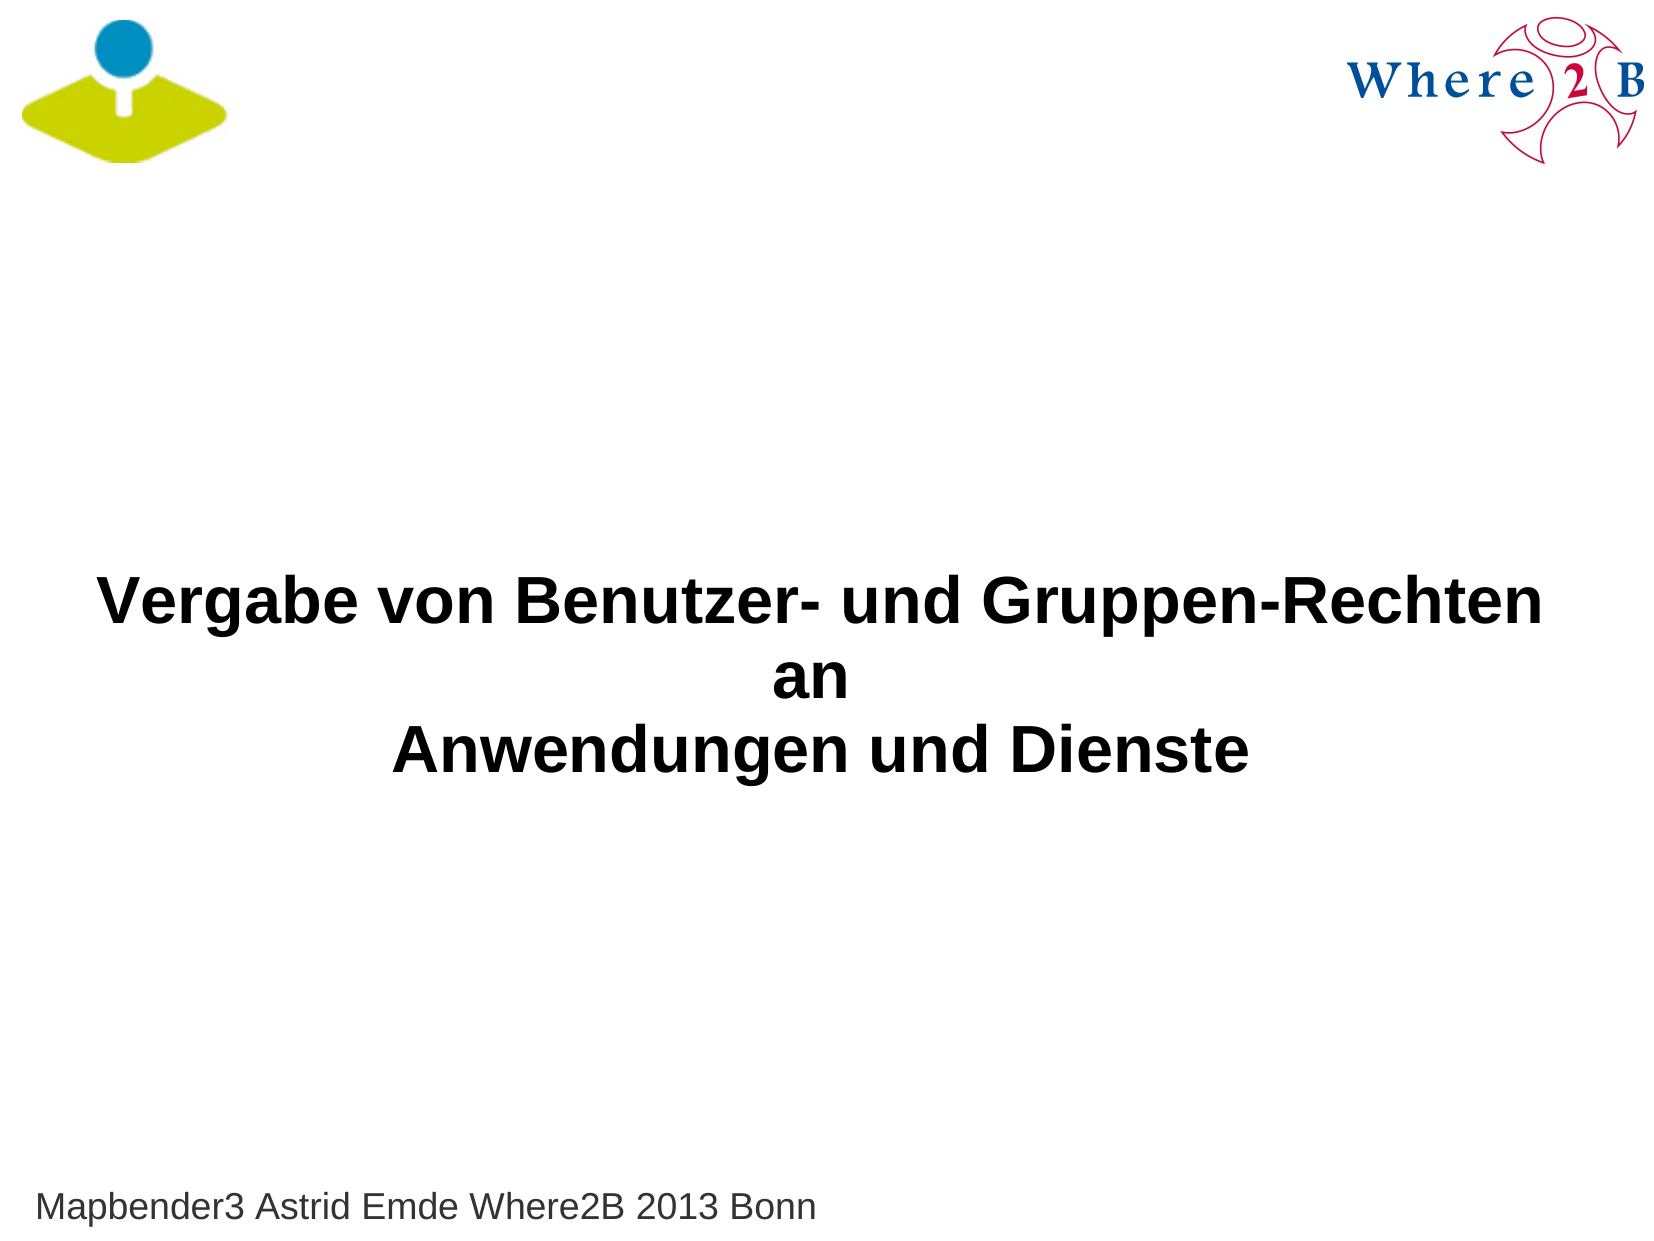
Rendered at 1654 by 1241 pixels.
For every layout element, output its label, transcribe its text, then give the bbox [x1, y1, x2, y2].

subtitle Vergabe von Benutzer- und Gruppen-Rechten an Anwendungen und Dienste [76, 177, 1565, 1173]
picture [22, 20, 231, 163]
picture [1347, 17, 1644, 164]
